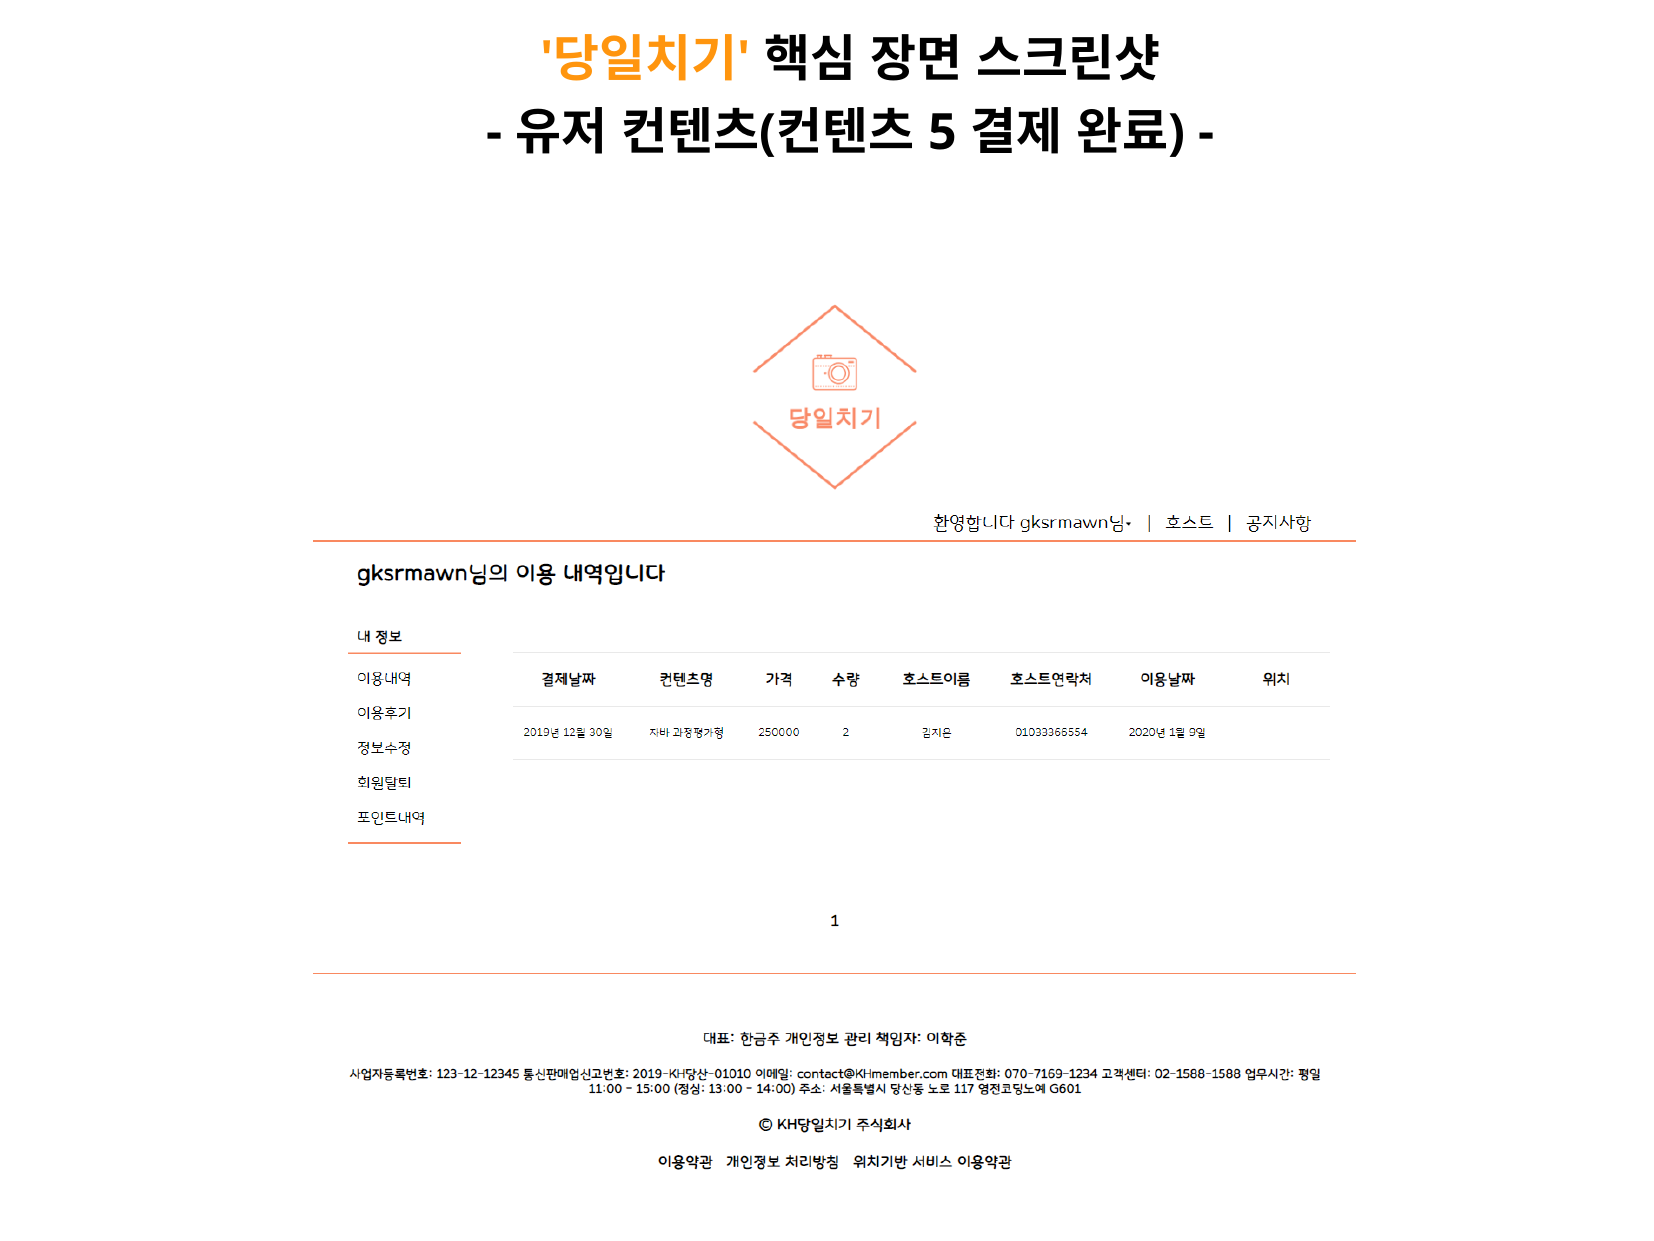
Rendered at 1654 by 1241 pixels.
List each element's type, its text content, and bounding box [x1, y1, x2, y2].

title '당일치기' 핵심 장면 스크린샷 - 유저 컨텐츠(컨텐츠 5 결제 완료) - [106, 0, 1595, 196]
picture [0, 259, 1654, 1207]
